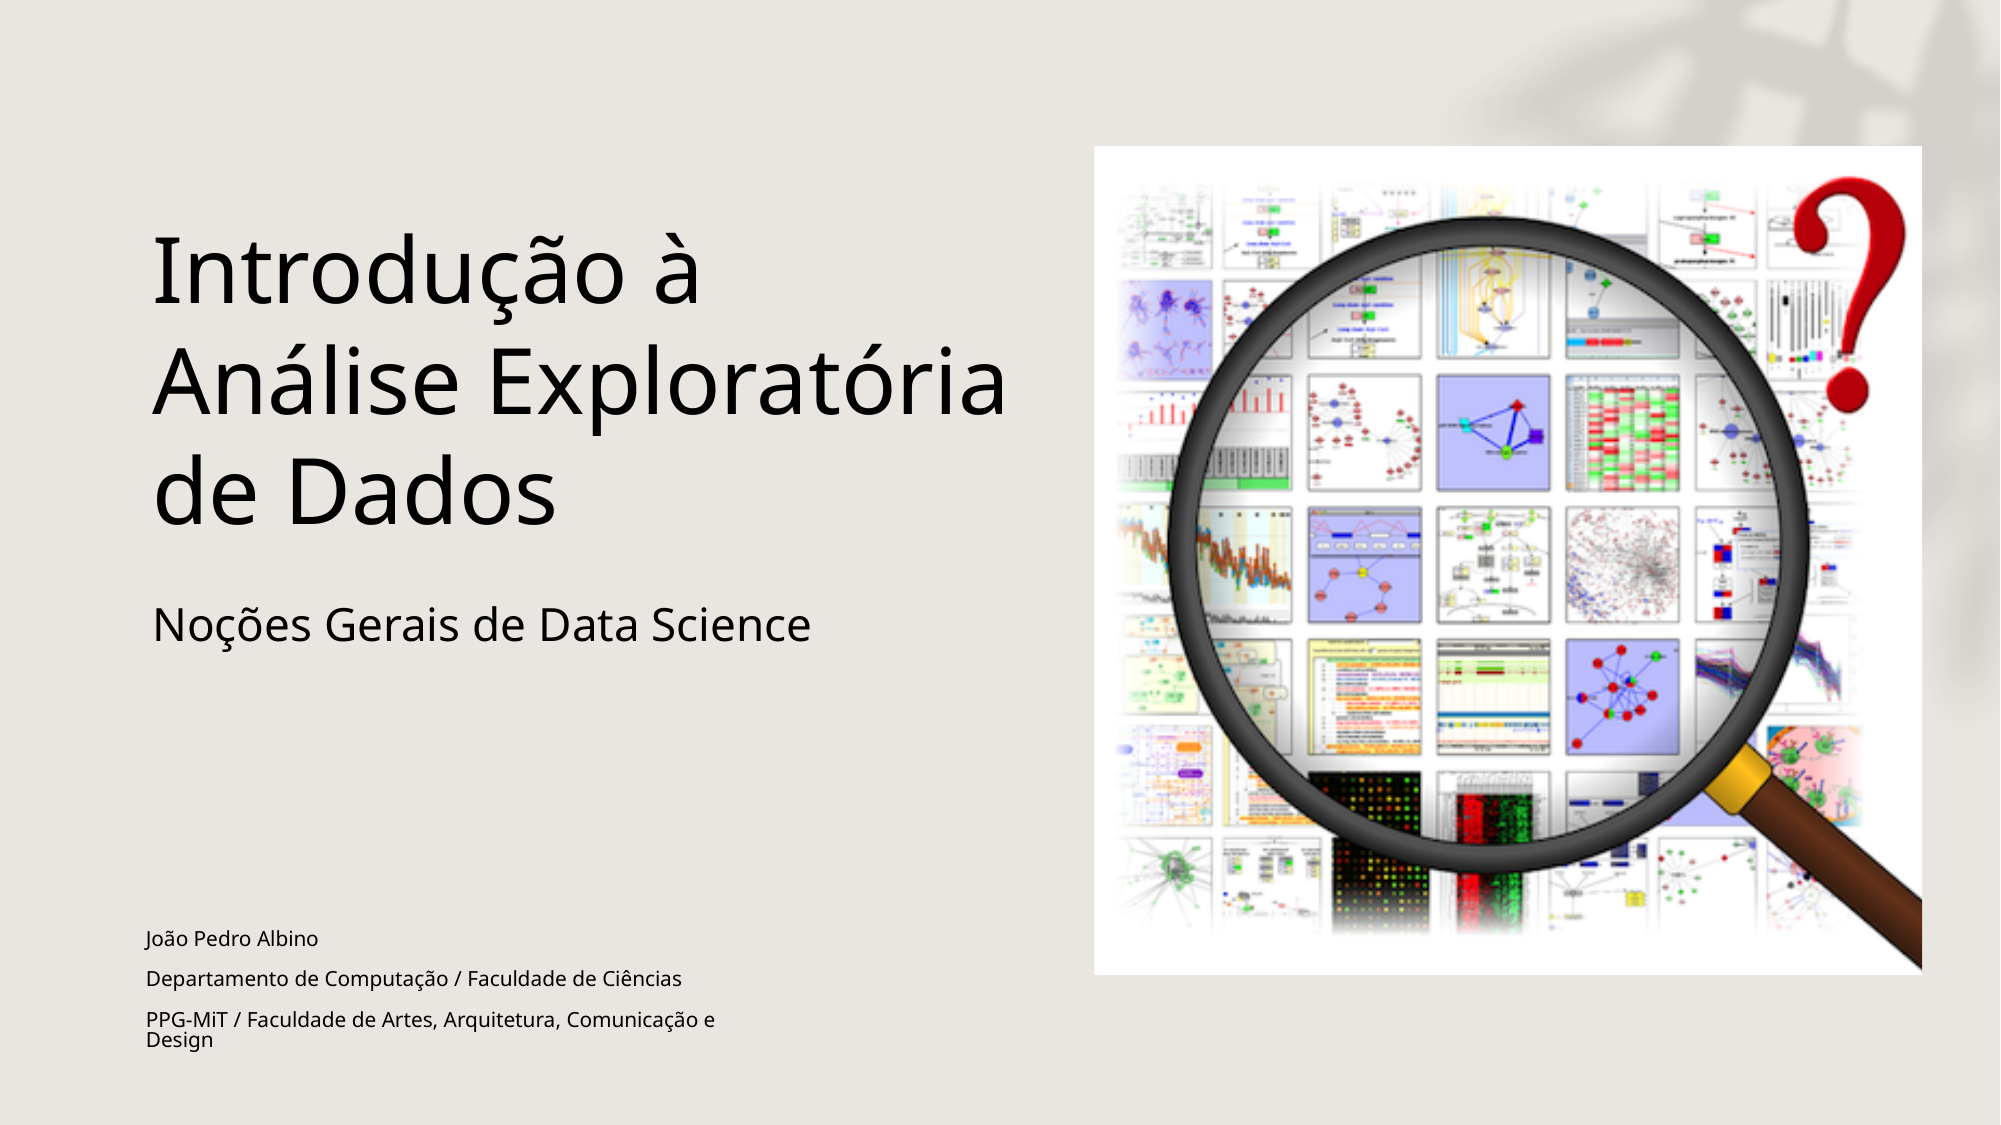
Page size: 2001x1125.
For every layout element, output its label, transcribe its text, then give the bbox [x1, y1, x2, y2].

subtitle Noções Gerais de Data Science [137, 582, 1051, 1021]
text_box João Pedro Albino Departamento de Computação / Faculdade de Ciências PPG-MiT / Faculdade de Artes, Arquitetura, Comunicação e Design [130, 922, 770, 1068]
picture [1094, 146, 1923, 975]
title Introdução à Análise Exploratória de Dados [137, 122, 1051, 550]
